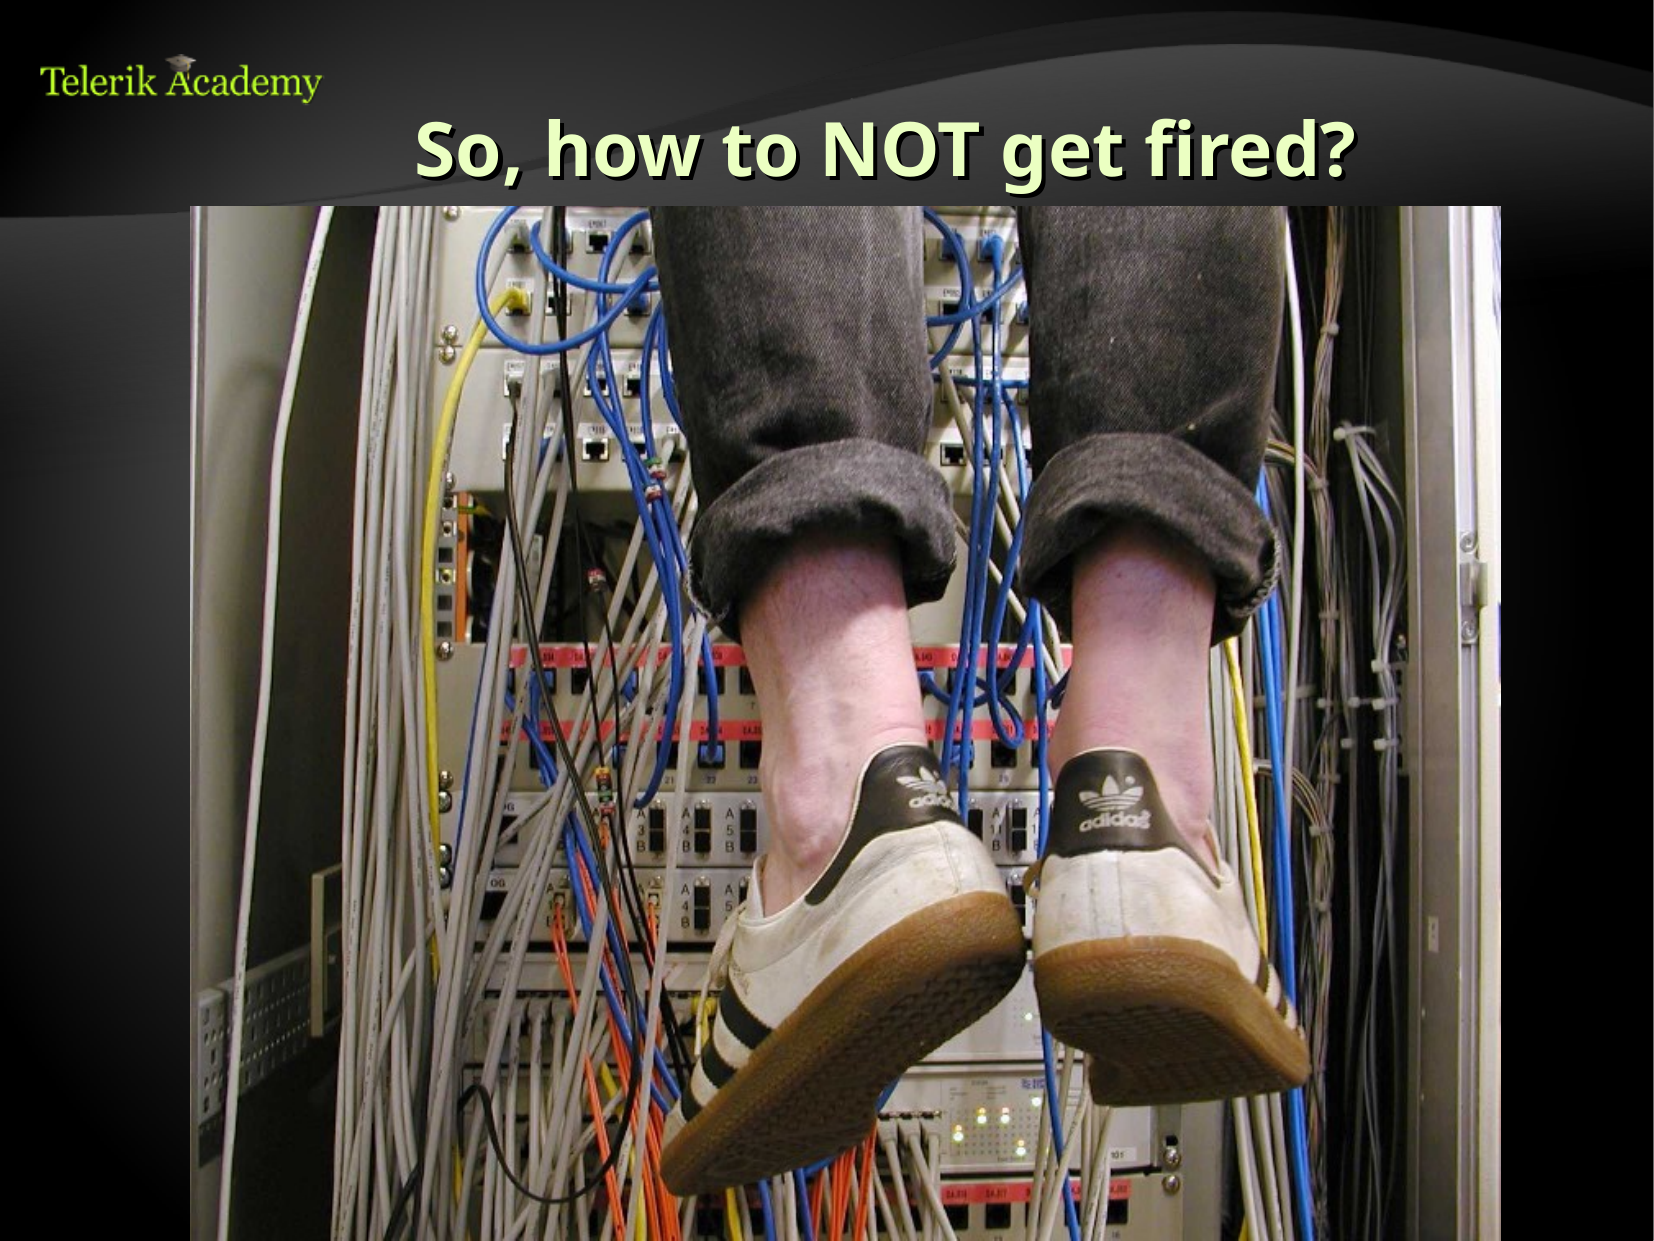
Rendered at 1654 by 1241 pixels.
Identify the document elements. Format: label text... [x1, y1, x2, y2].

picture [0, 0, 1654, 1241]
title So, how to NOT get fired? [141, 43, 1630, 251]
